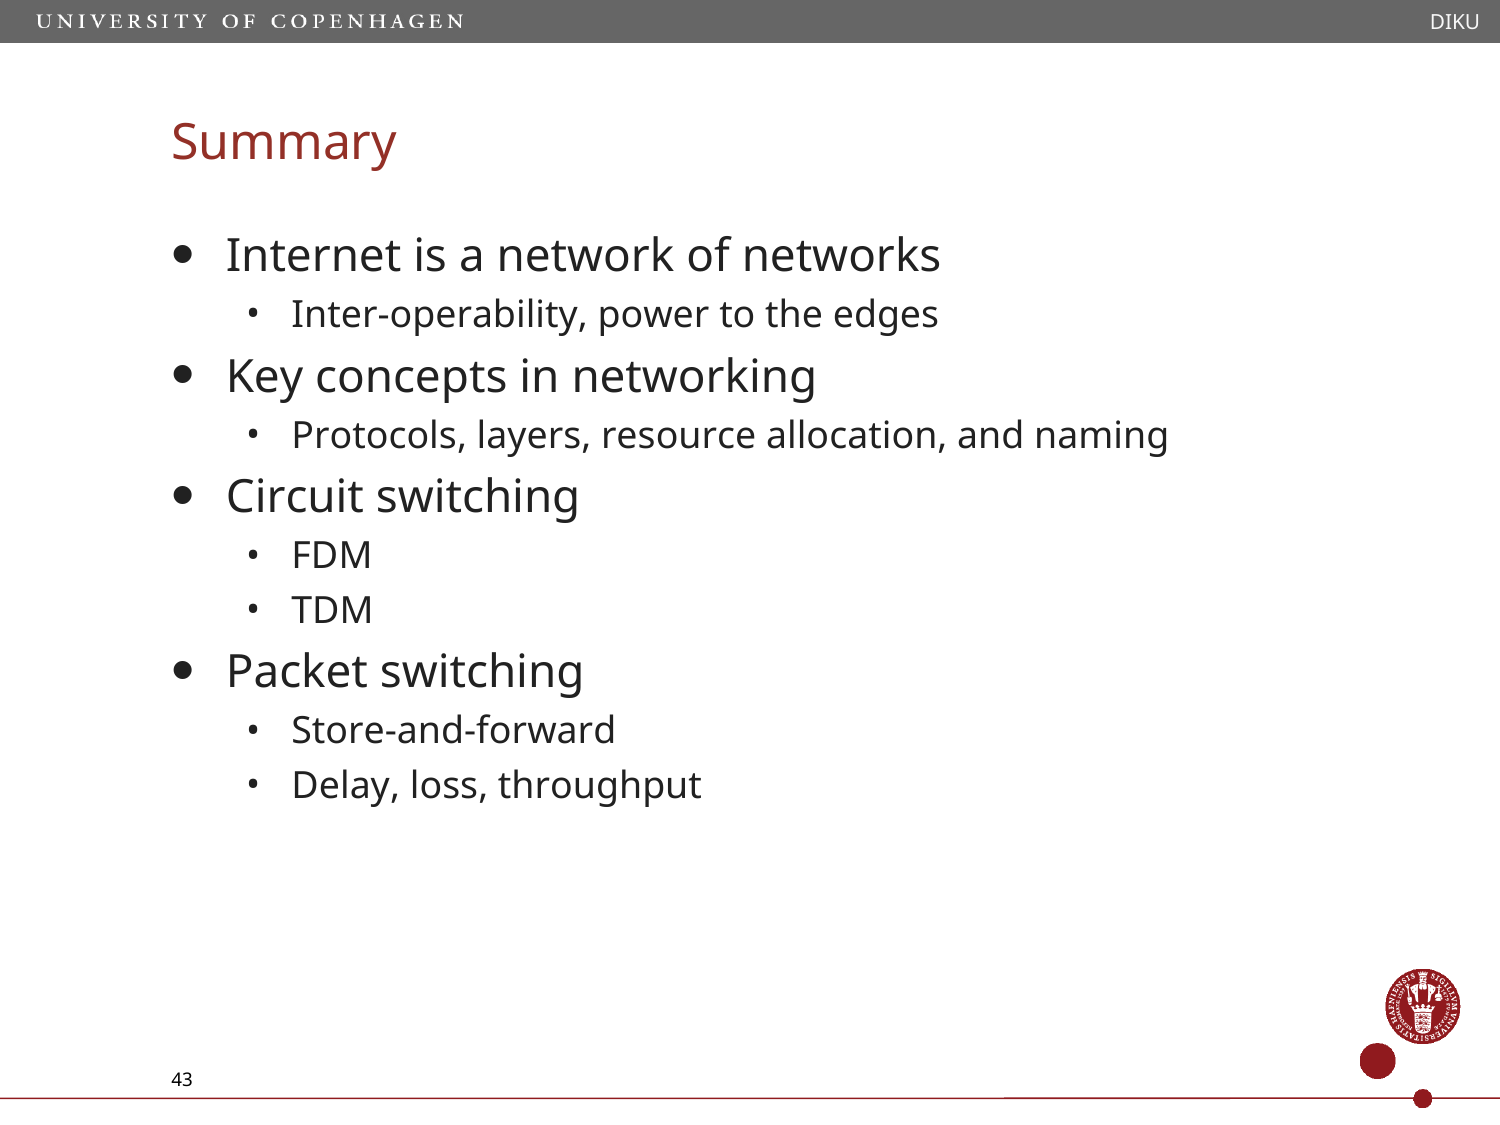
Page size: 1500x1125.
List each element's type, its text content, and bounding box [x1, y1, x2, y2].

text_box <number> [171, 1067, 522, 1092]
text_box DIKU [469, 0, 1495, 43]
text_box Summary [171, 75, 1329, 171]
picture [0, 910, 1500, 1122]
text_box Internet is a network of networks Inter-operability, power to the edges Key concepts in networking Protocols, layers, resource allocation, and naming Circuit switching FDM TDM Packet switching Store-and-forward Delay, loss, throughput [171, 225, 1329, 900]
